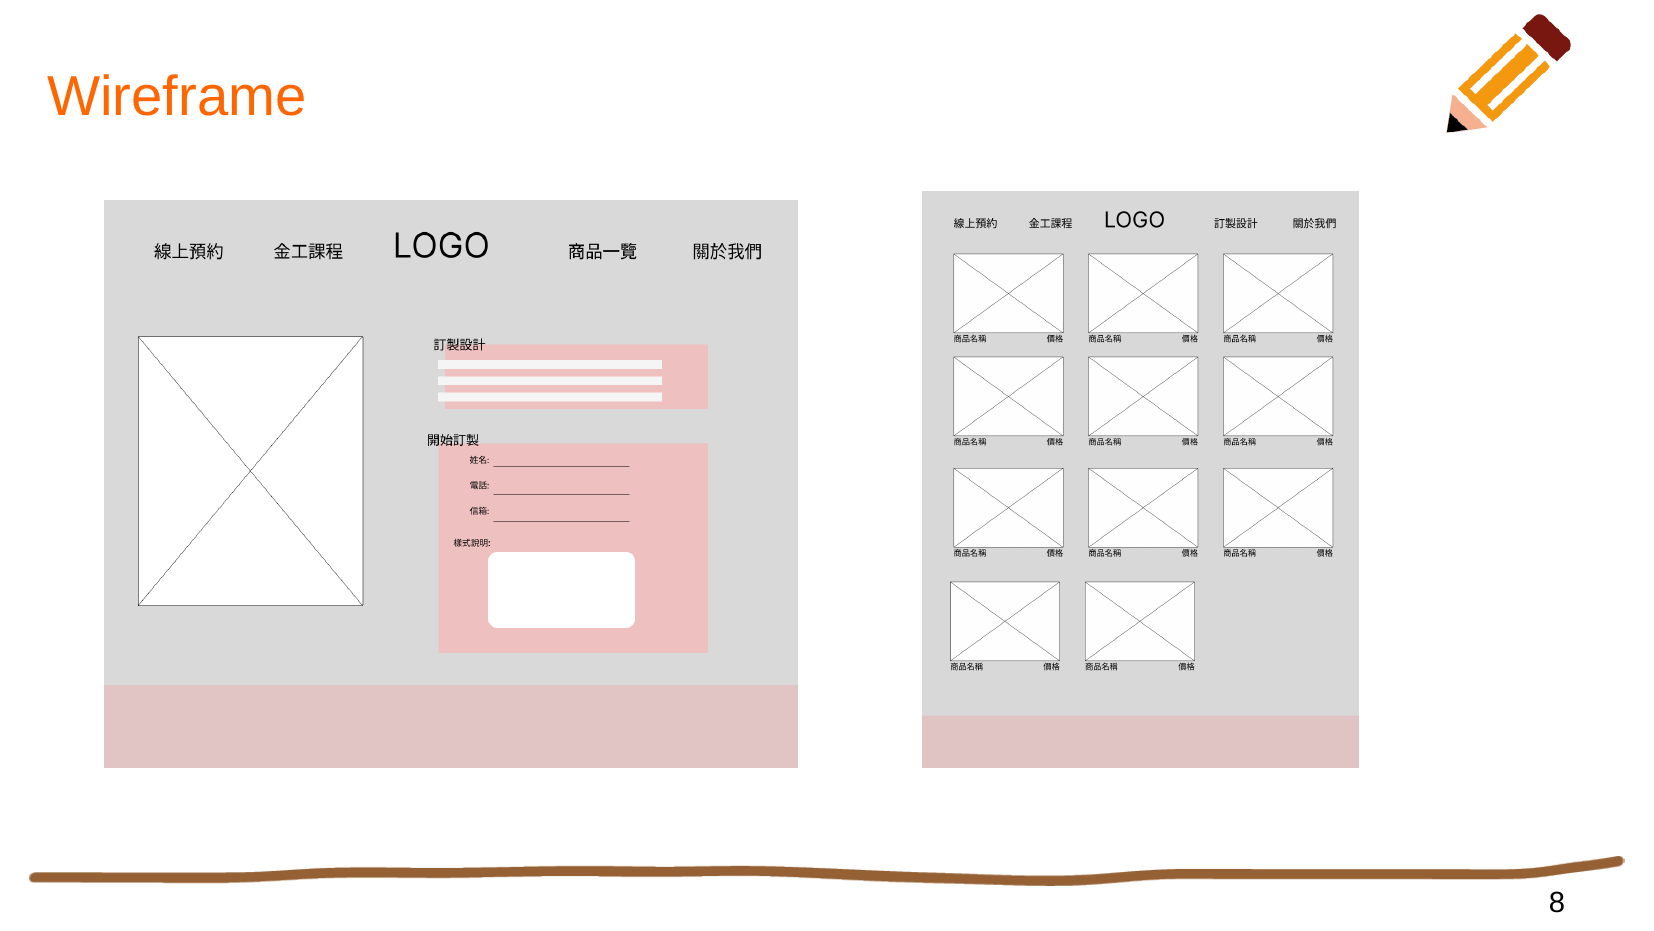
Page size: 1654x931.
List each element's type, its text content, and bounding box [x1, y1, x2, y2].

picture [1446, 14, 1571, 133]
picture [104, 200, 798, 768]
title Wireframe [0, 44, 857, 148]
picture [922, 191, 1359, 768]
picture [29, 856, 1625, 886]
